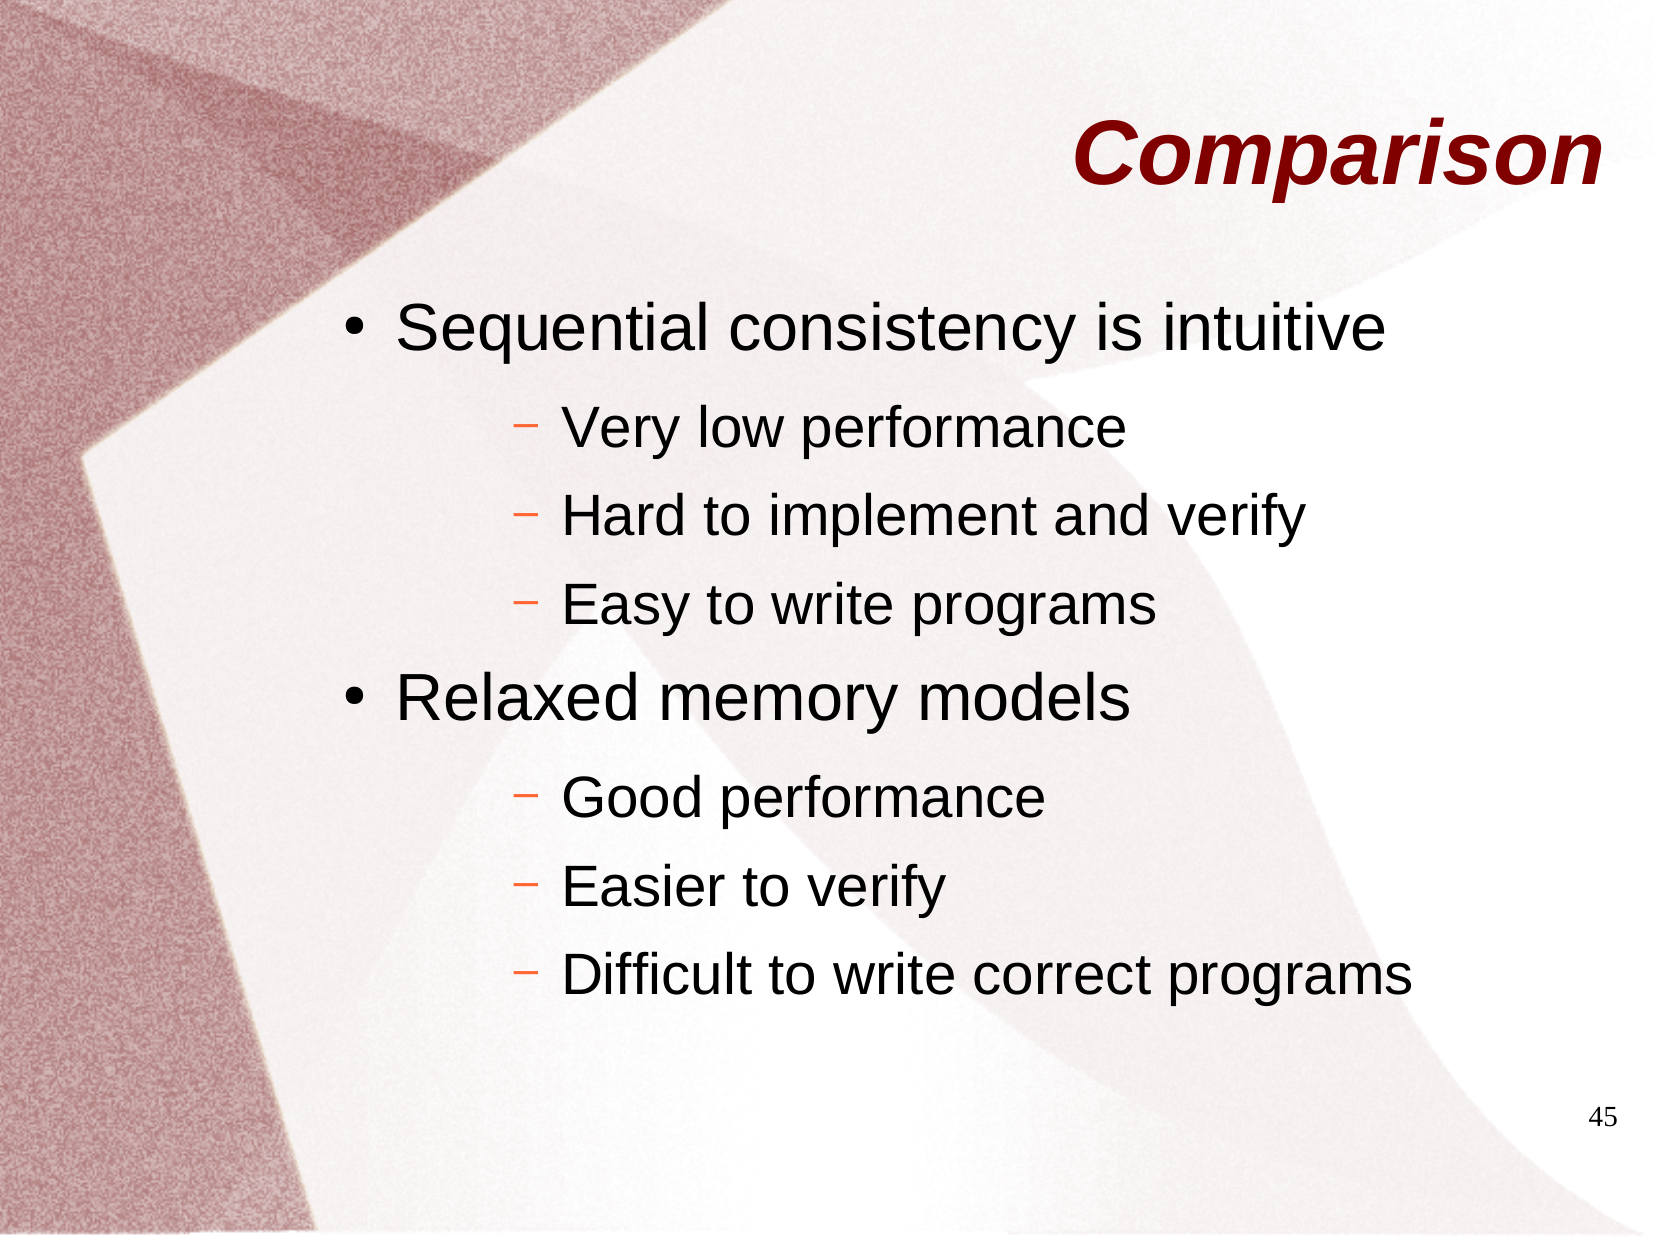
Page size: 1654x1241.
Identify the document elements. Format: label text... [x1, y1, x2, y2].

title Comparison [596, 49, 1607, 257]
list Sequential consistency is intuitive Very low performance Hard to implement and verify Easy to write programs Relaxed memory models Good performance Easier to verify Difficult to write correct programs [324, 290, 1601, 1010]
picture [0, 0, 1654, 1241]
